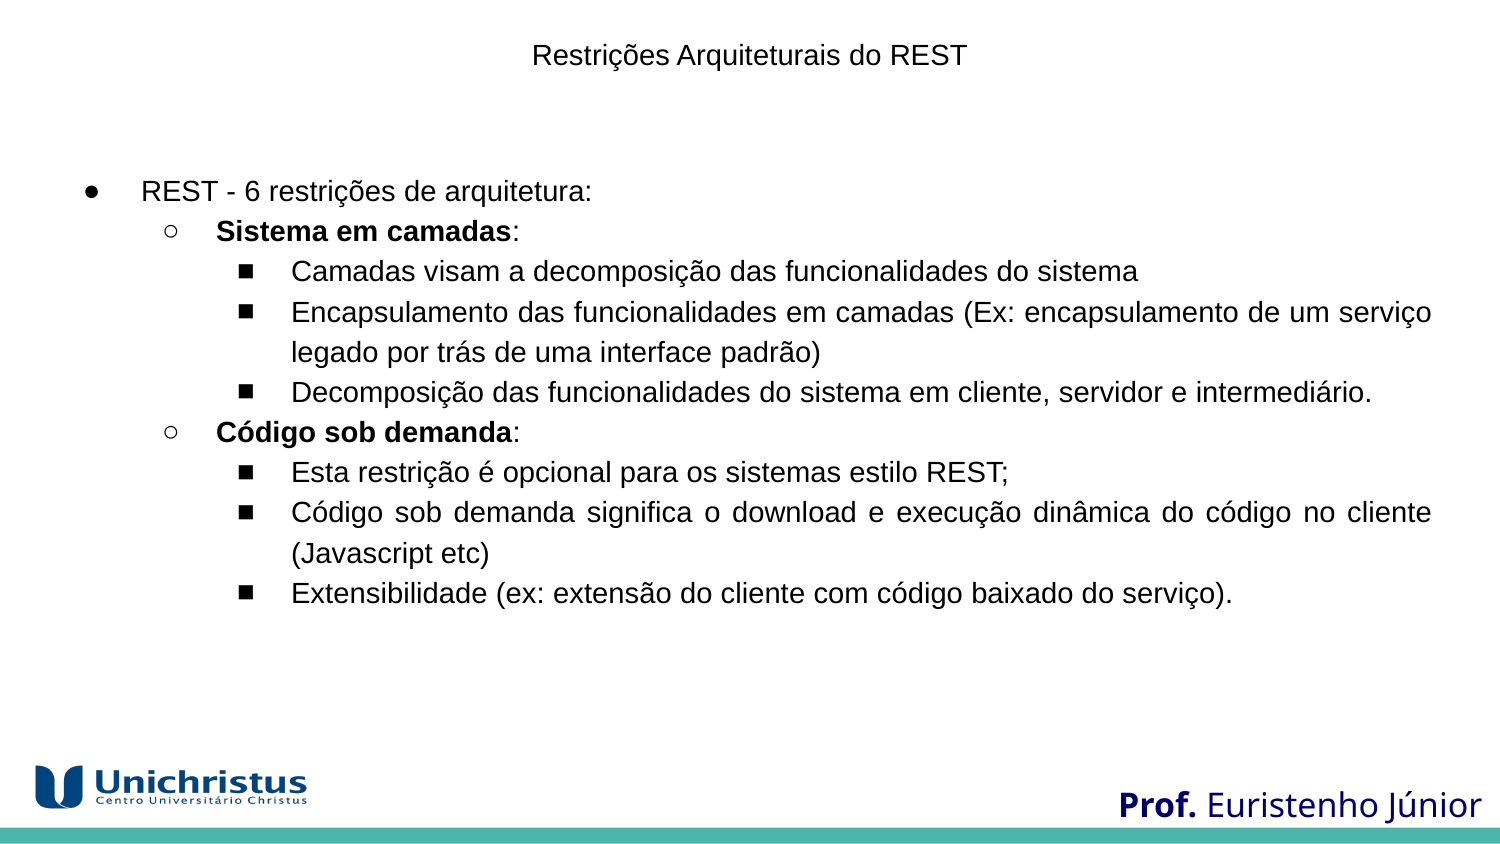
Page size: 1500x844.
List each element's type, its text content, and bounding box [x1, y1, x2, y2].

list REST - 6 restrições de arquitetura: Sistema em camadas: Camadas visam a decomposição das funcionalidades do sistema Encapsulamento das funcionalidades em camadas (Ex: encapsulamento de um serviço legado por trás de uma interface padrão) Decomposição das funcionalidades do sistema em cliente, servidor e intermediário. Código sob demanda: Esta restrição é opcional para os sistemas estilo REST; Código sob demanda significa o download e execução dinâmica do código no cliente (Javascript etc) Extensibilidade (ex: extensão do cliente com código baixado do serviço). [51, 152, 1449, 750]
title Restrições Arquiteturais do REST [51, 20, 1449, 137]
text_box Prof. Euristenho Júnior [1103, 773, 1500, 829]
picture [31, 763, 311, 810]
